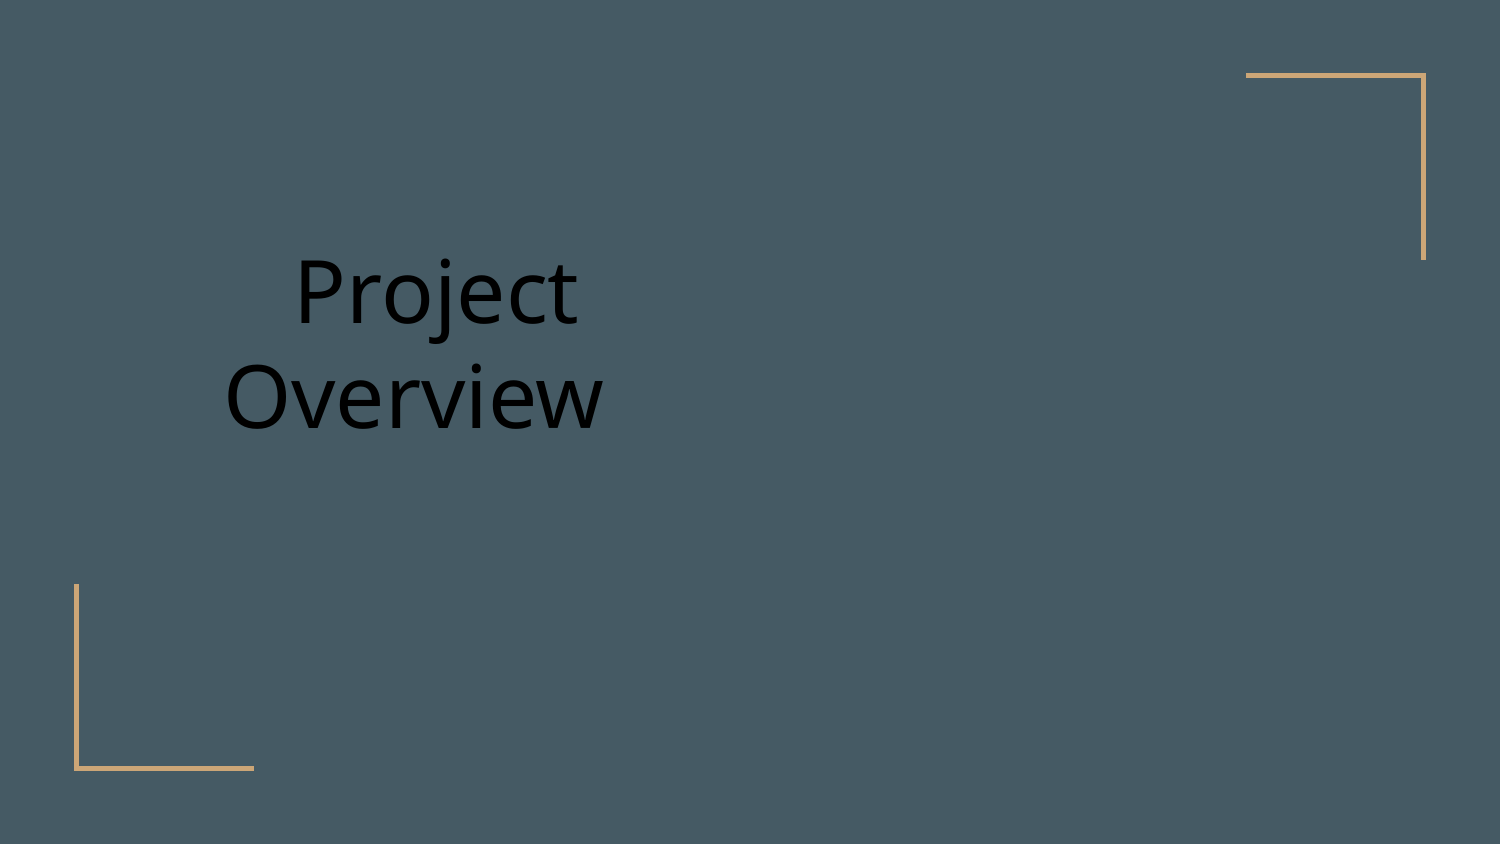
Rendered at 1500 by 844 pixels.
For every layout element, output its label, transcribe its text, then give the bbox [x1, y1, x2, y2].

text_box Project Overview [119, 216, 731, 466]
